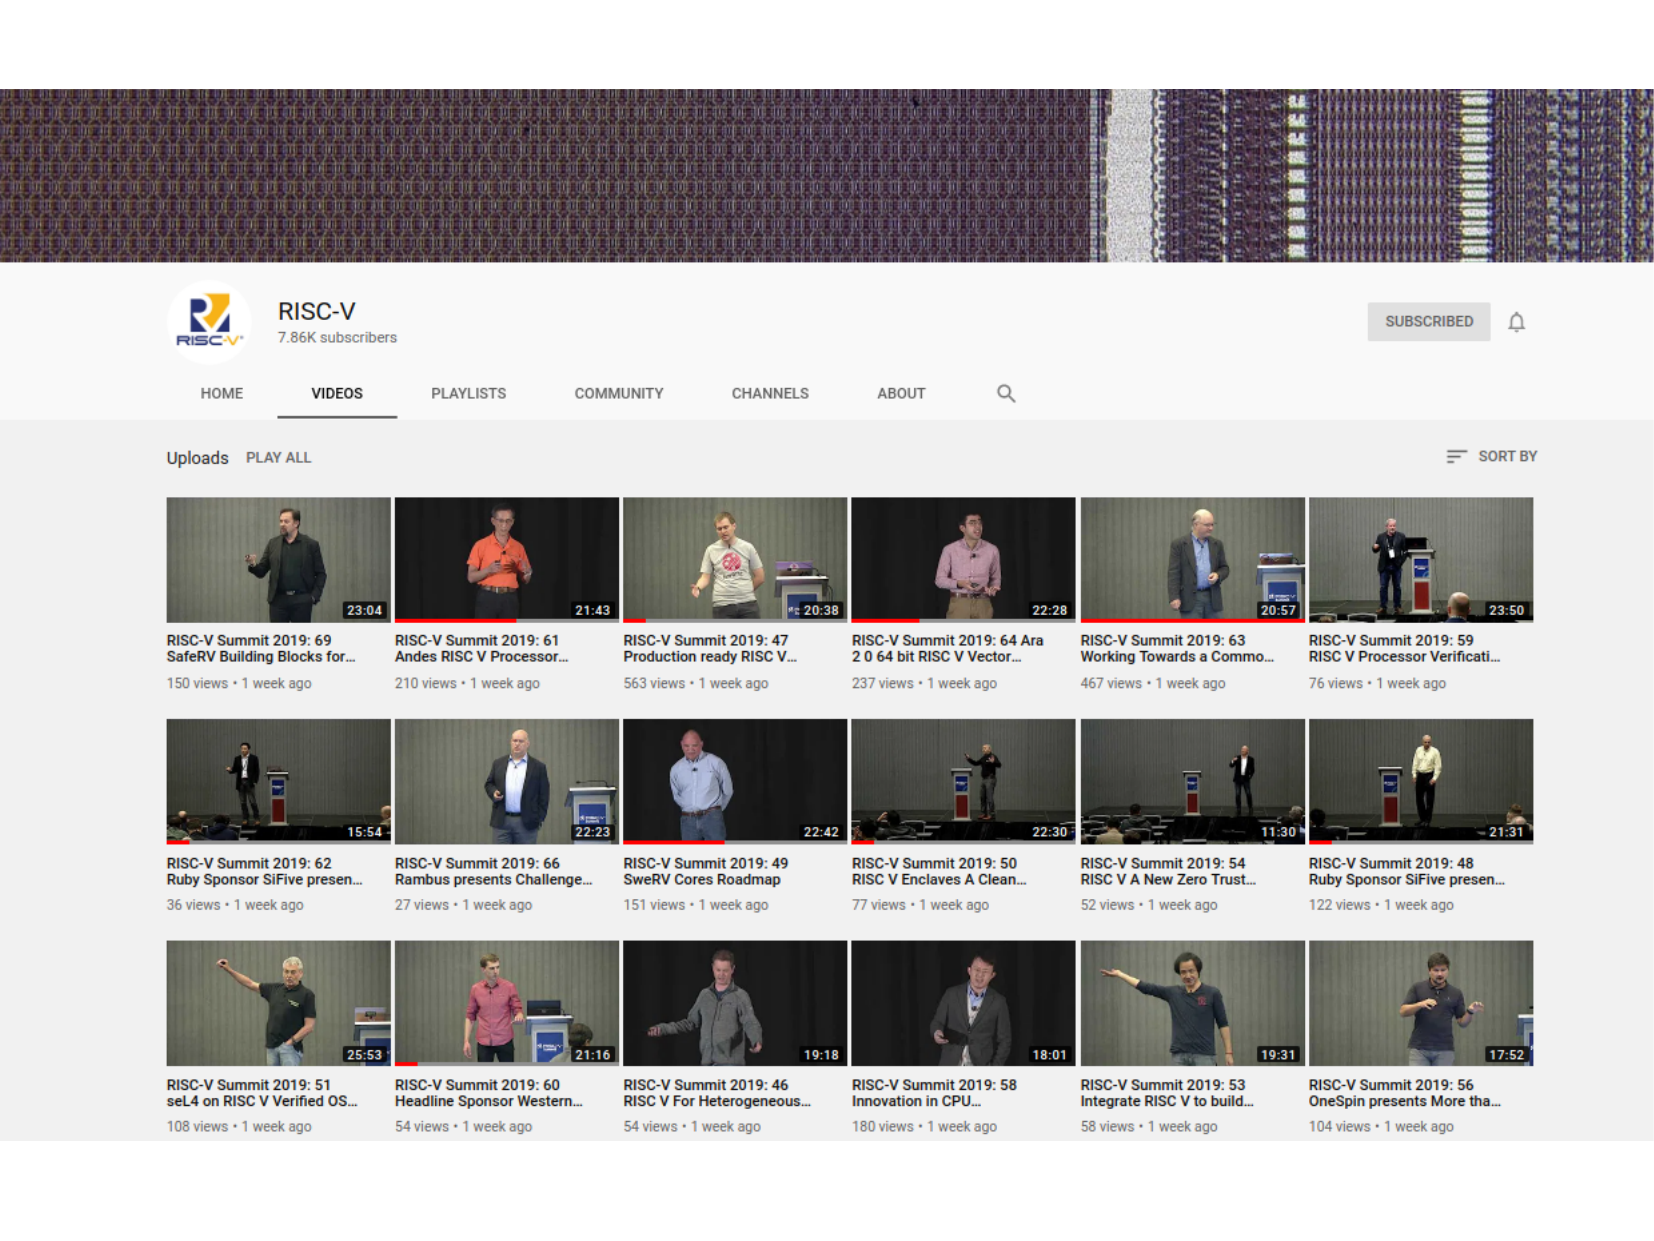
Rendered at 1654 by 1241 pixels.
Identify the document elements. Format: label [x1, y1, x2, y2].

picture [0, 89, 1654, 1141]
